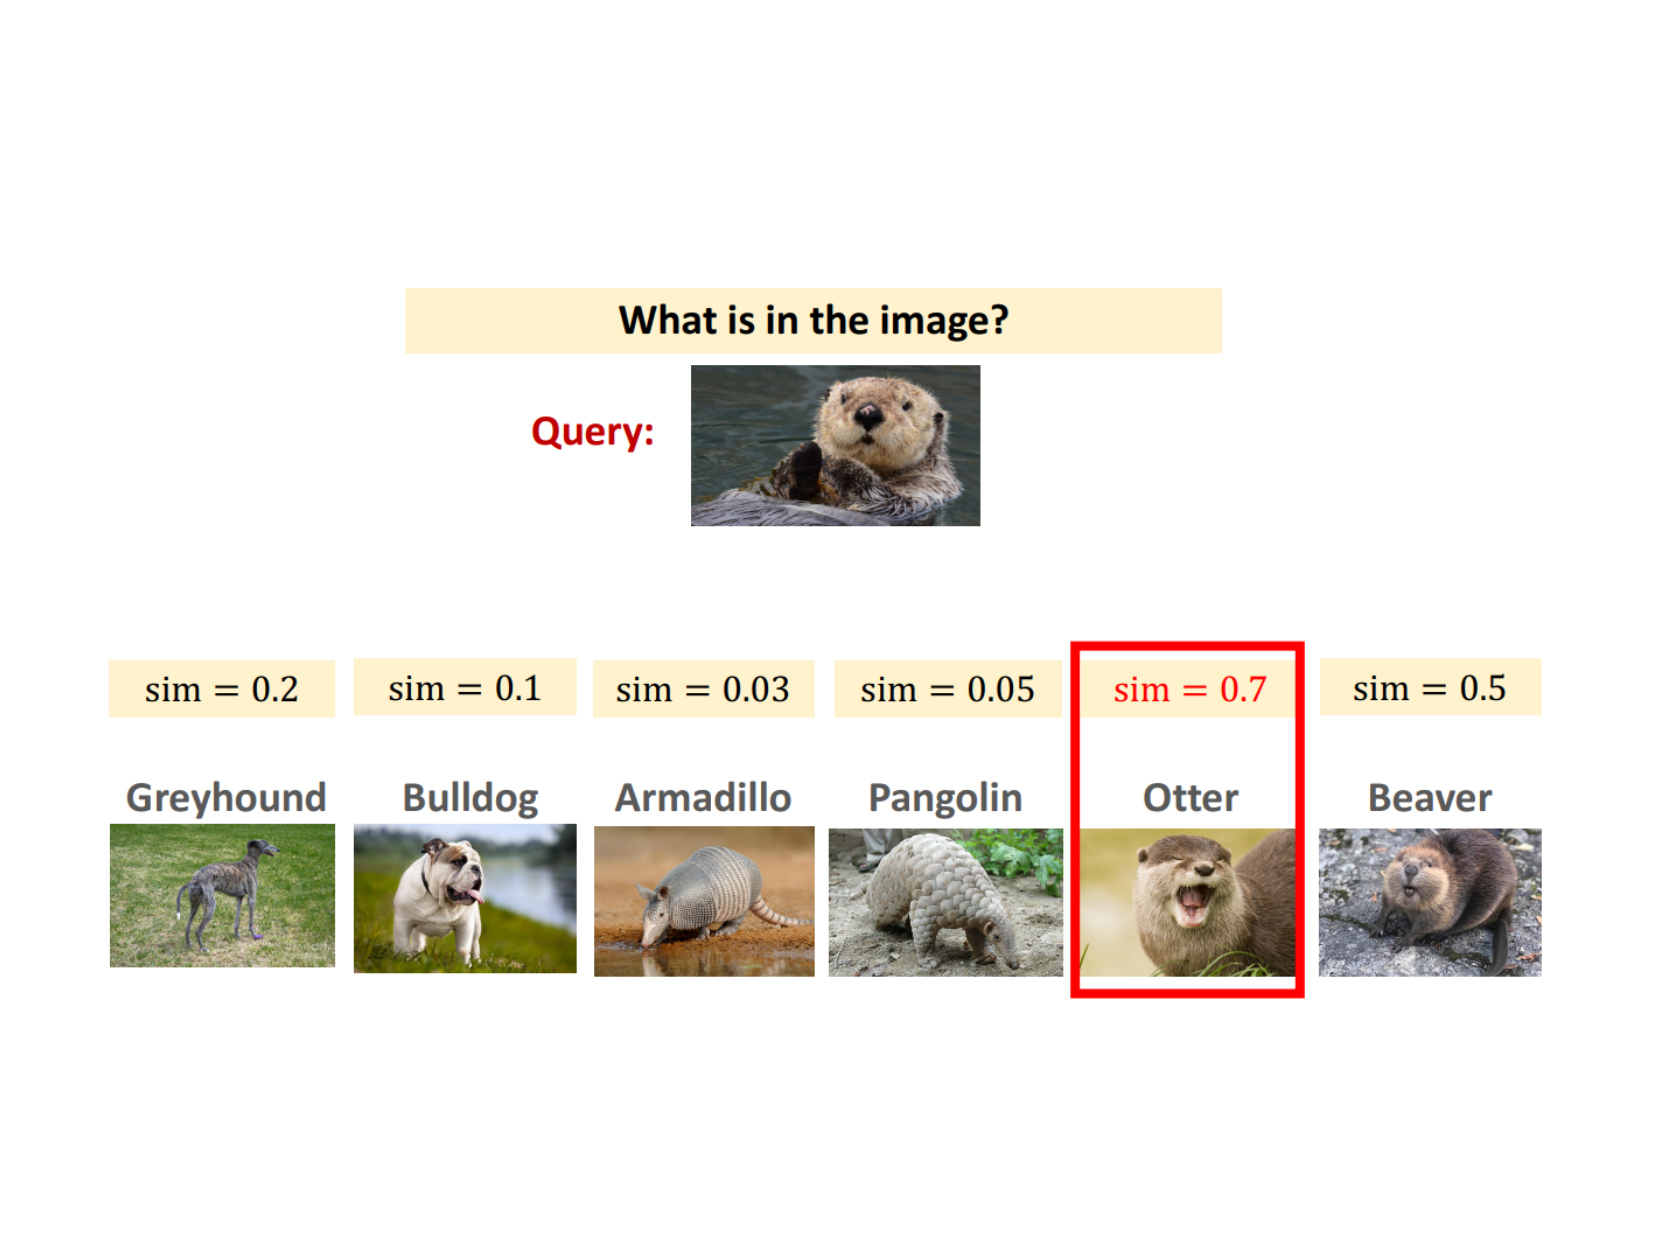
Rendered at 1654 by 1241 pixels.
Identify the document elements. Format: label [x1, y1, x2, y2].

picture [82, 259, 1571, 1021]
